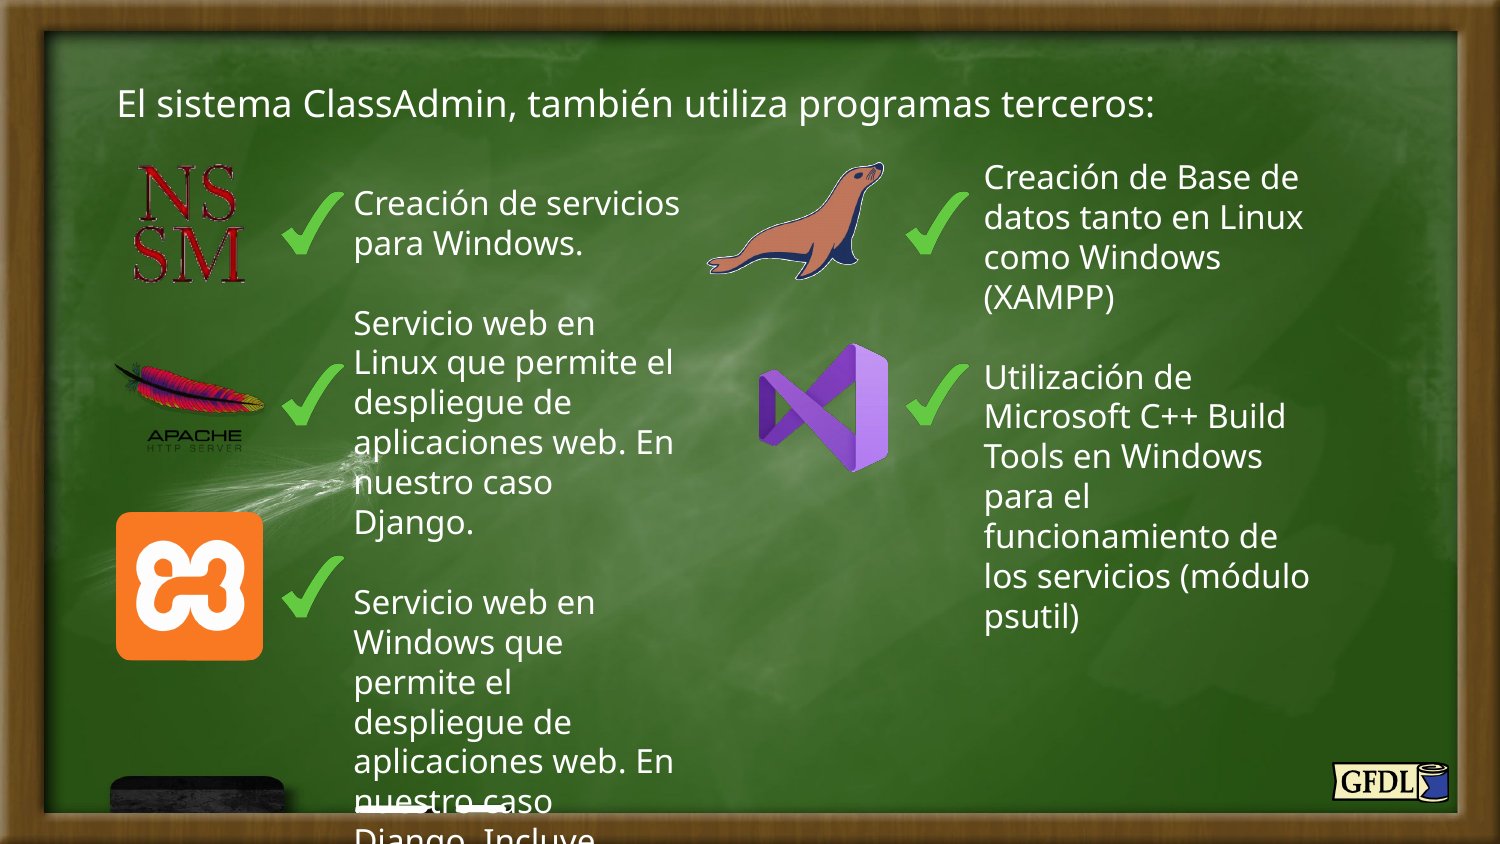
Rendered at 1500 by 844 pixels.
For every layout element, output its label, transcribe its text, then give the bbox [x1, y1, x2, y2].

picture [0, 0, 1500, 844]
text_box Creación de Base de datos tanto en Linux como Windows (XAMPP) Utilización de Microsoft C++ Build Tools en Windows para el funcionamiento de los servicios (módulo psutil) [893, 141, 1328, 651]
picture [280, 190, 345, 256]
picture [280, 362, 345, 427]
picture [280, 554, 345, 619]
picture [904, 190, 970, 256]
text_box Creación de servicios para Windows. Servicio web en Linux que permite el despliegue de aplicaciones web. En nuestro caso Django. Servicio web en Windows que permite el despliegue de aplicaciones web. En nuestro caso Django. Incluye MariaDB [263, 126, 698, 844]
picture [904, 362, 970, 427]
text_box El sistema ClassAdmin, también utiliza programas terceros: [101, 65, 1417, 141]
